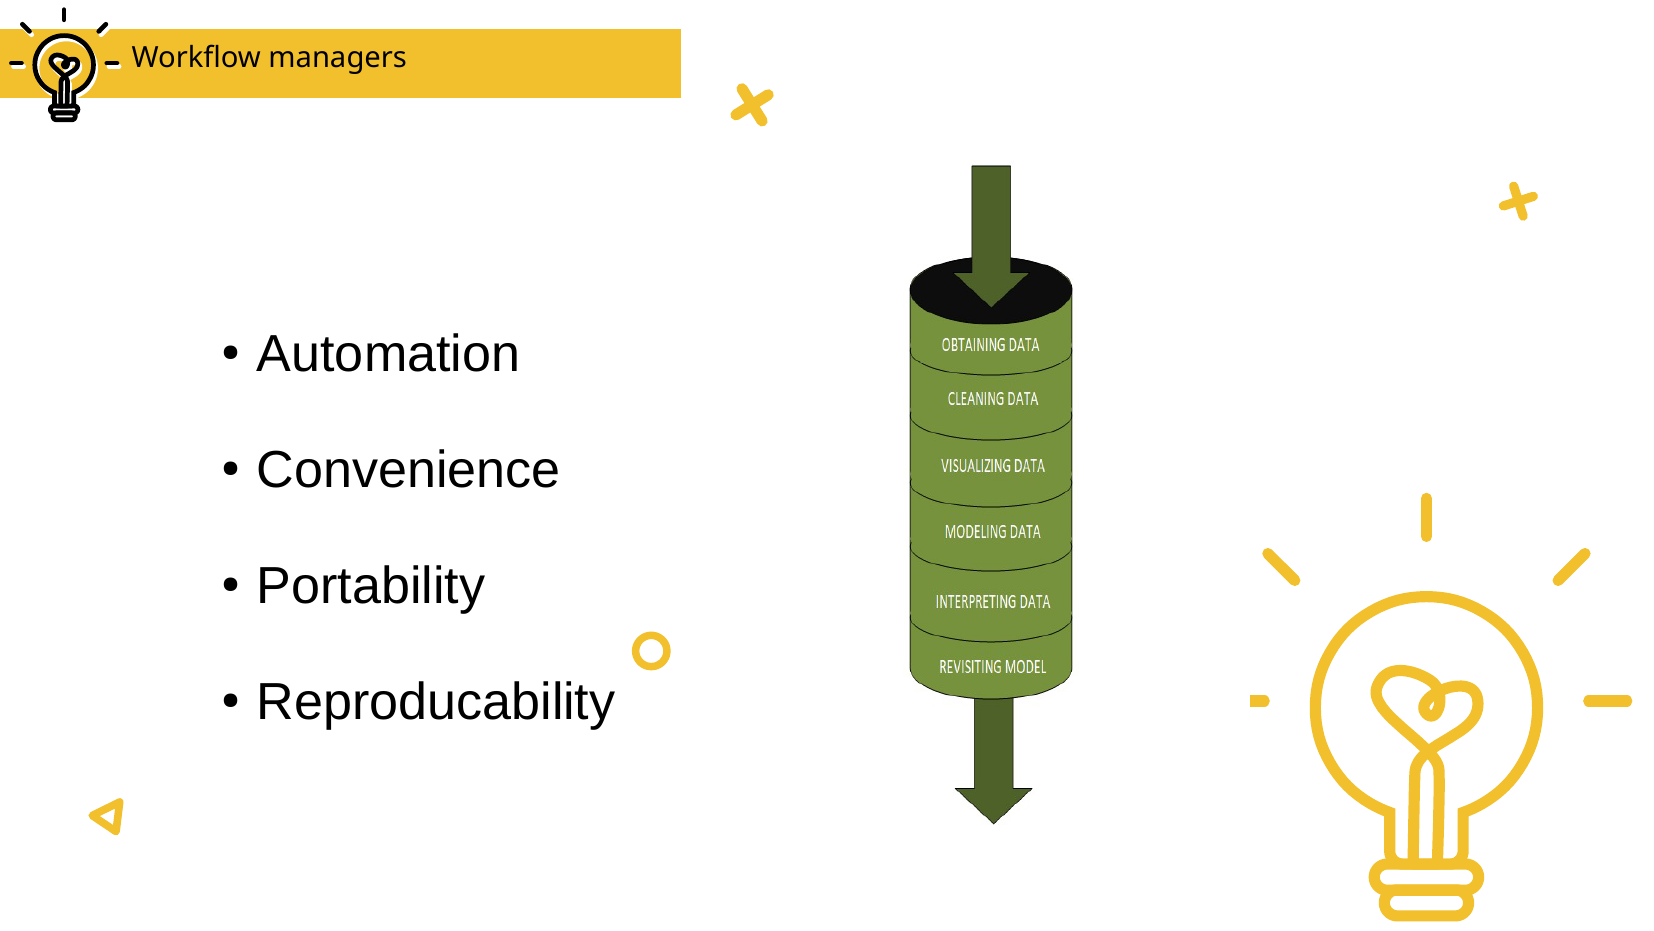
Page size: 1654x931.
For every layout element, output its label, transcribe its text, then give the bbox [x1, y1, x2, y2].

text_box Automation Convenience Portability Reproducability [206, 317, 857, 739]
title Workflow managers [131, 16, 578, 97]
picture [738, 145, 1250, 827]
